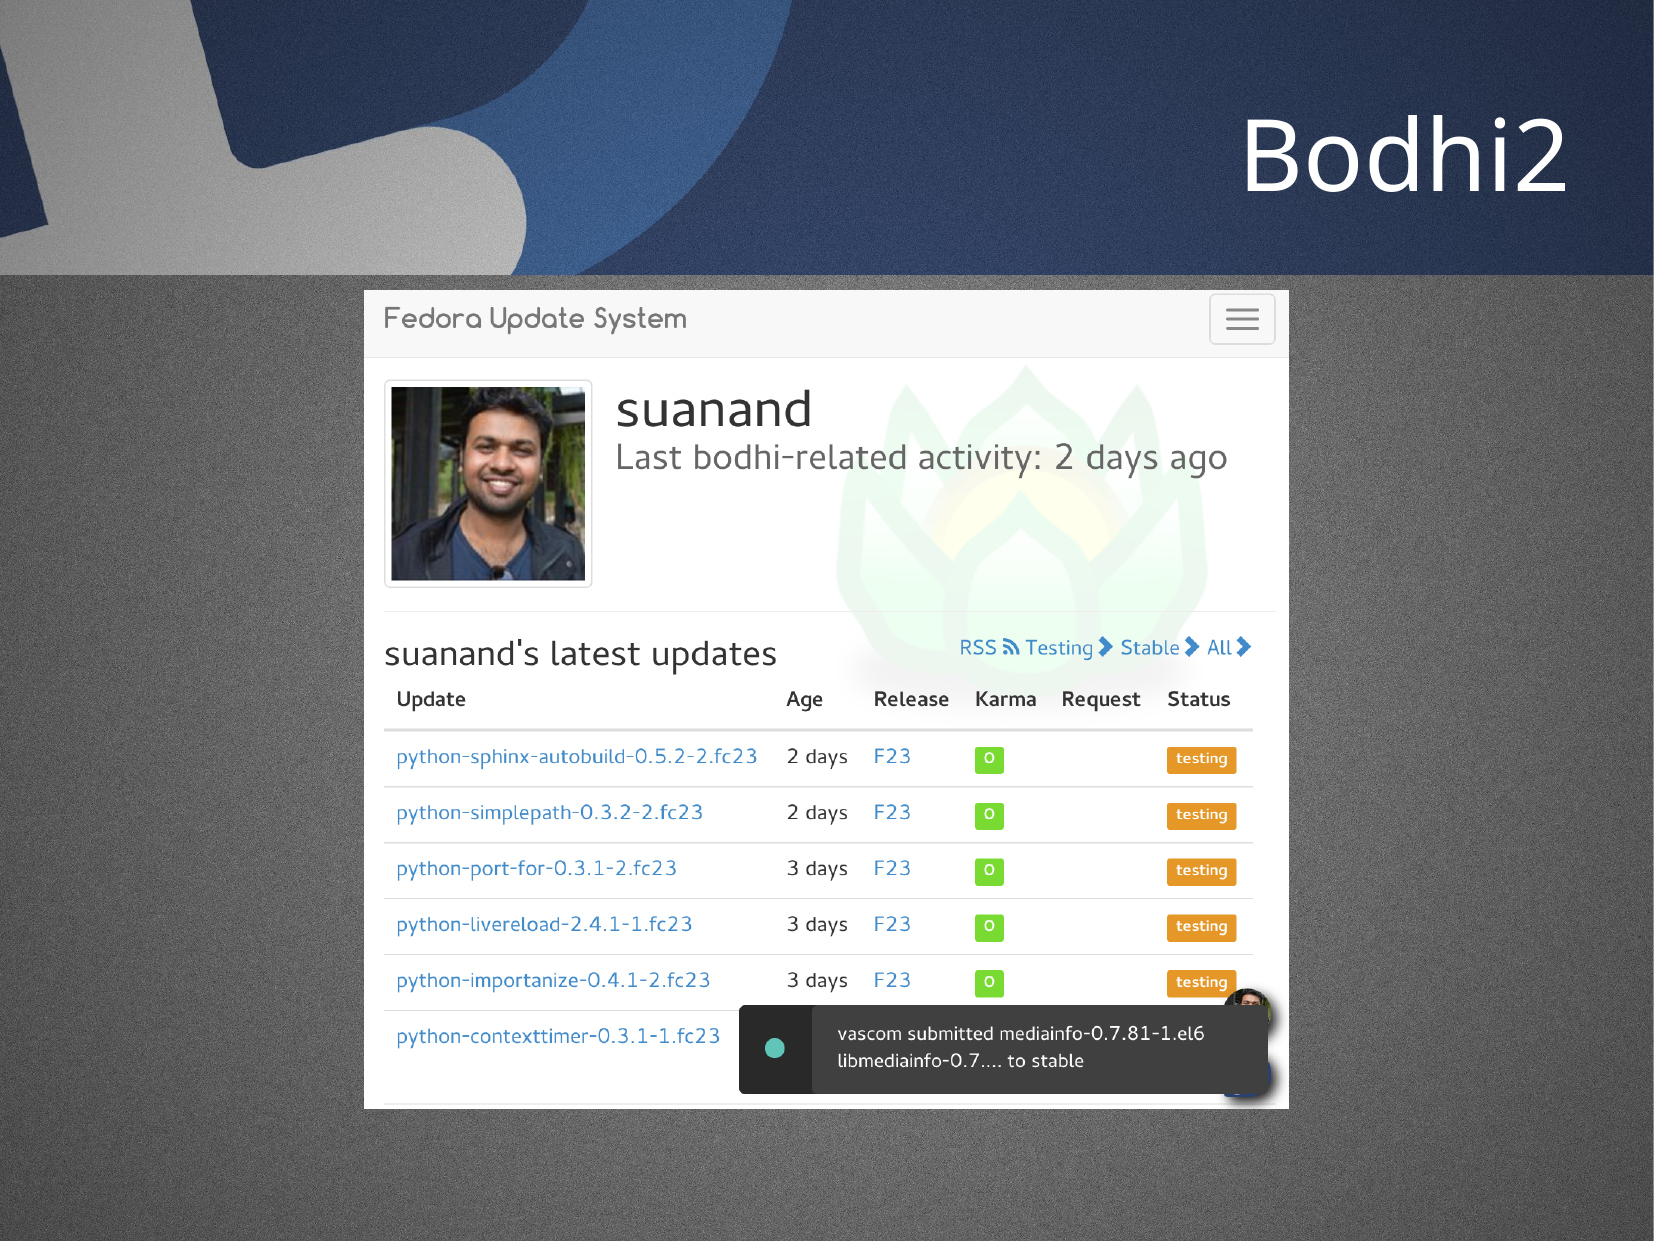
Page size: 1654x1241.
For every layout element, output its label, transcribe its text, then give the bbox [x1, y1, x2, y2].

title Bodhi2 [82, 49, 1571, 257]
picture [0, 0, 1654, 1241]
